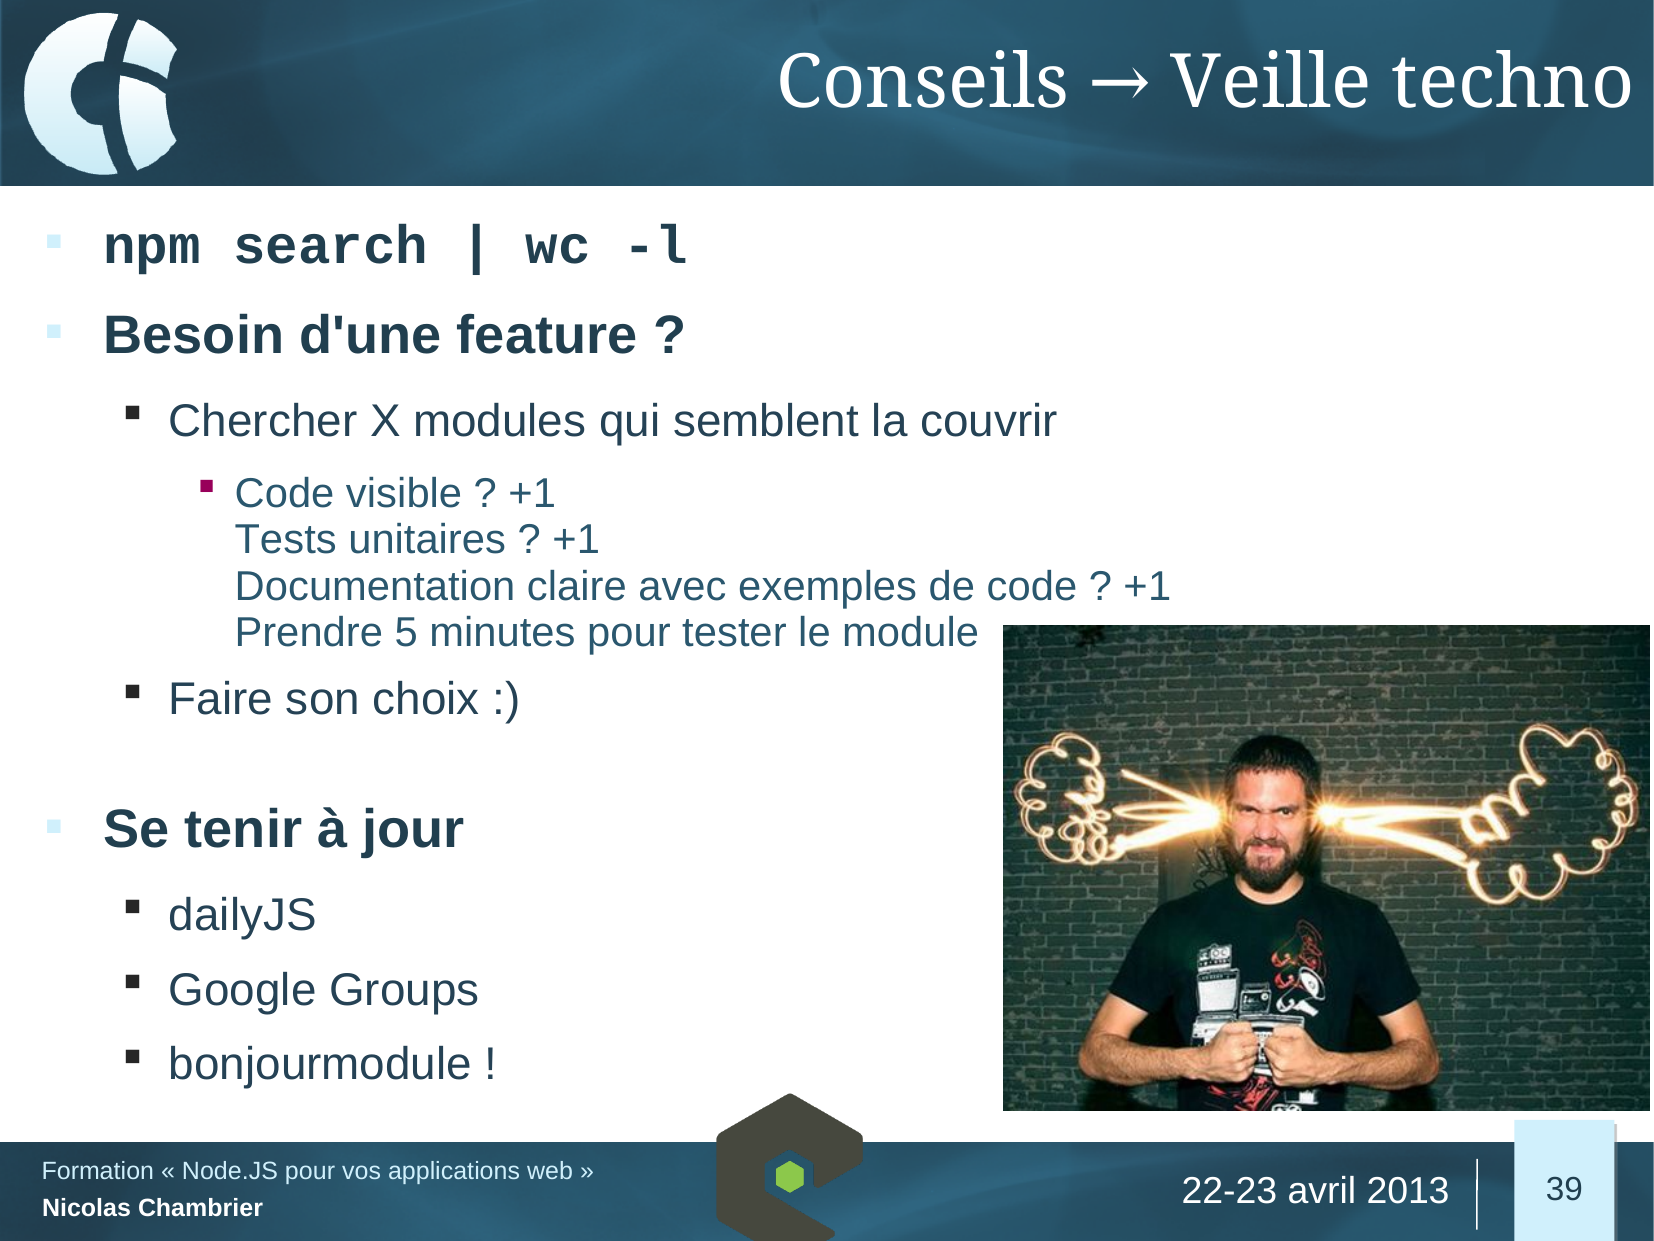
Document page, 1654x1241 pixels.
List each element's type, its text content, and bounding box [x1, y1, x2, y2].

title Conseils → Veille techno [226, 32, 1654, 133]
picture [716, 1093, 863, 1241]
picture [1003, 625, 1650, 1111]
list npm search | wc -l Besoin d'une feature ? Chercher X modules qui semblent la couvrir Code visible ? +1 Tests unitaires ? +1 Documentation claire avec exemples de code ? +1 Prendre 5 minutes pour tester le module Faire son choix :) Se tenir à jour dailyJS Google Groups bonjourmodule ! [47, 210, 1535, 1090]
picture [0, 0, 221, 187]
